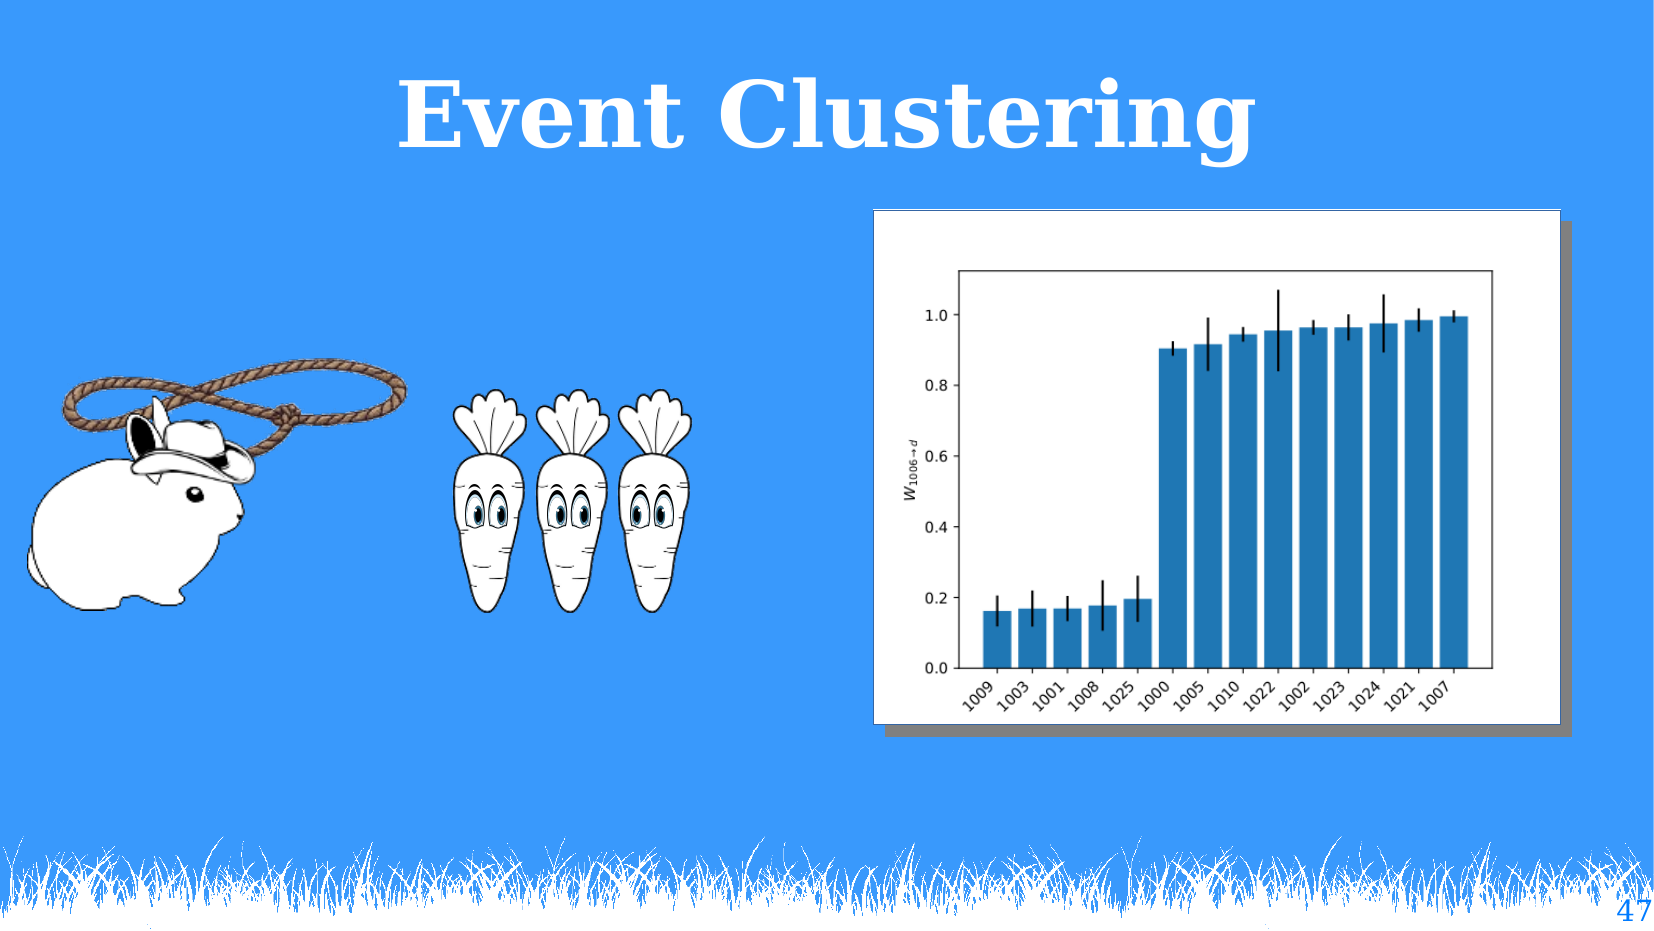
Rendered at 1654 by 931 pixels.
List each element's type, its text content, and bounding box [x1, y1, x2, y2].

picture [0, 0, 1654, 931]
title Event Clustering [82, 37, 1571, 193]
